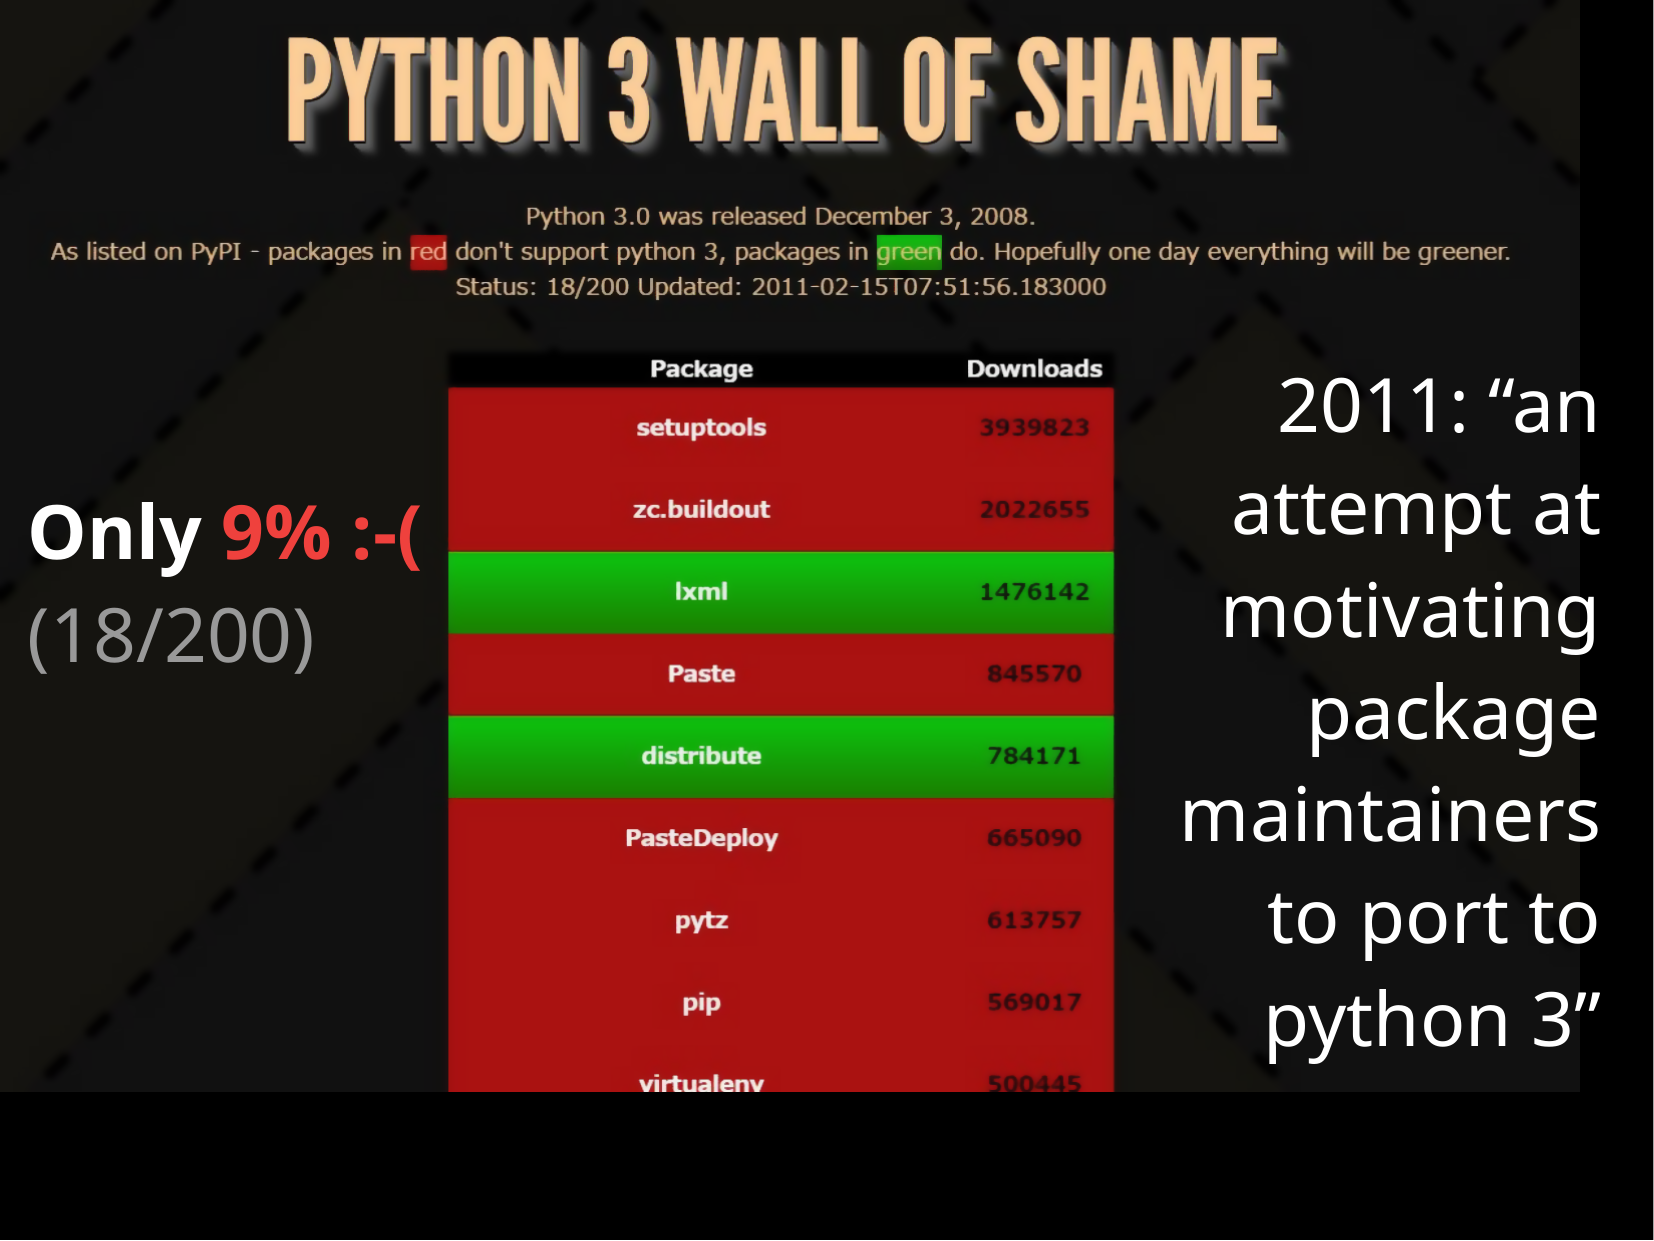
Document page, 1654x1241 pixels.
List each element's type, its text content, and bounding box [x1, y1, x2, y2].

list 2011: “an attempt at motivating package maintainers to port to python 3” [1058, 352, 1602, 1160]
text_box Only 9% :-( (18/200) [12, 472, 443, 654]
picture [0, 0, 1580, 1092]
